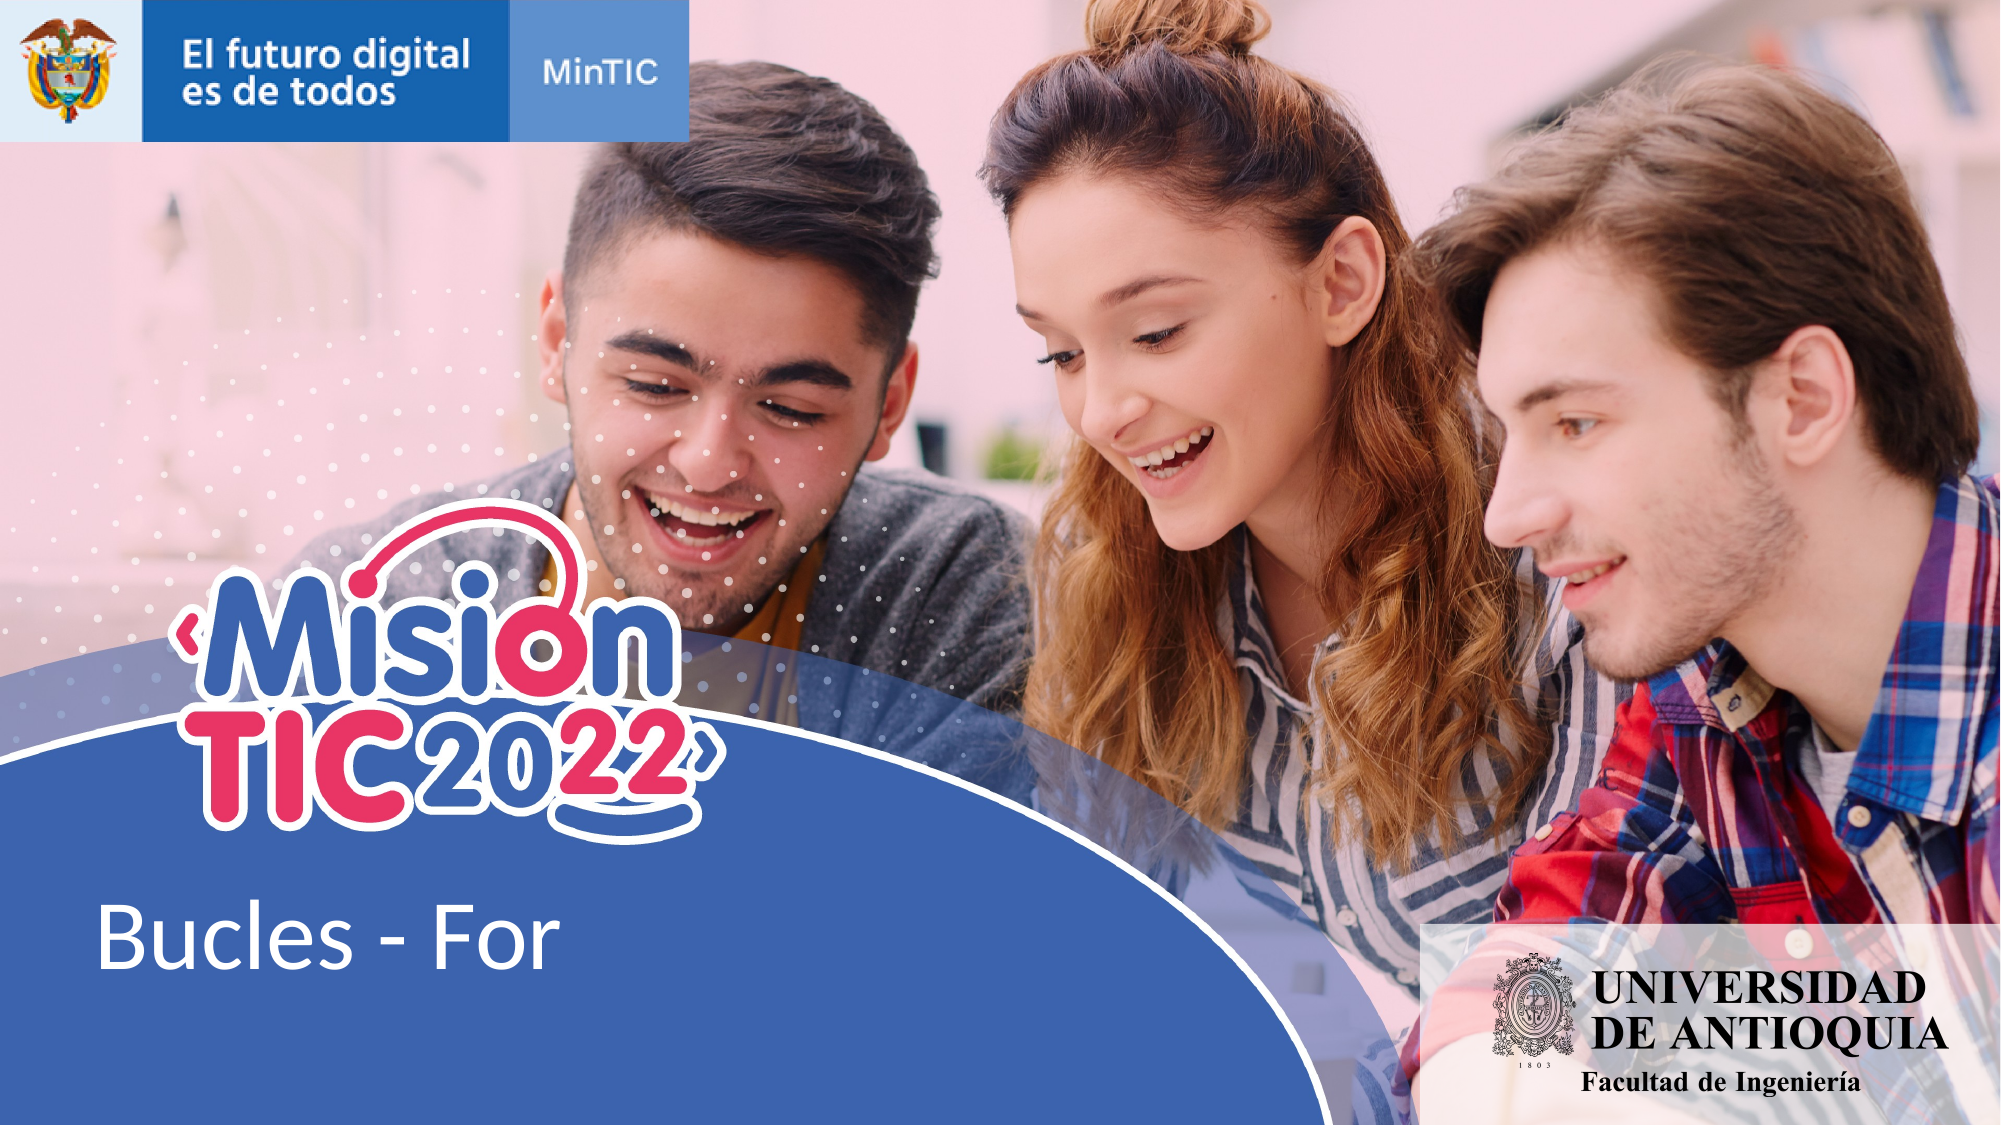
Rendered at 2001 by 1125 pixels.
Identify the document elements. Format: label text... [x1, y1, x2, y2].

title Bucles - For [79, 875, 926, 995]
picture [1421, 925, 2001, 1125]
picture [0, 0, 2001, 1125]
